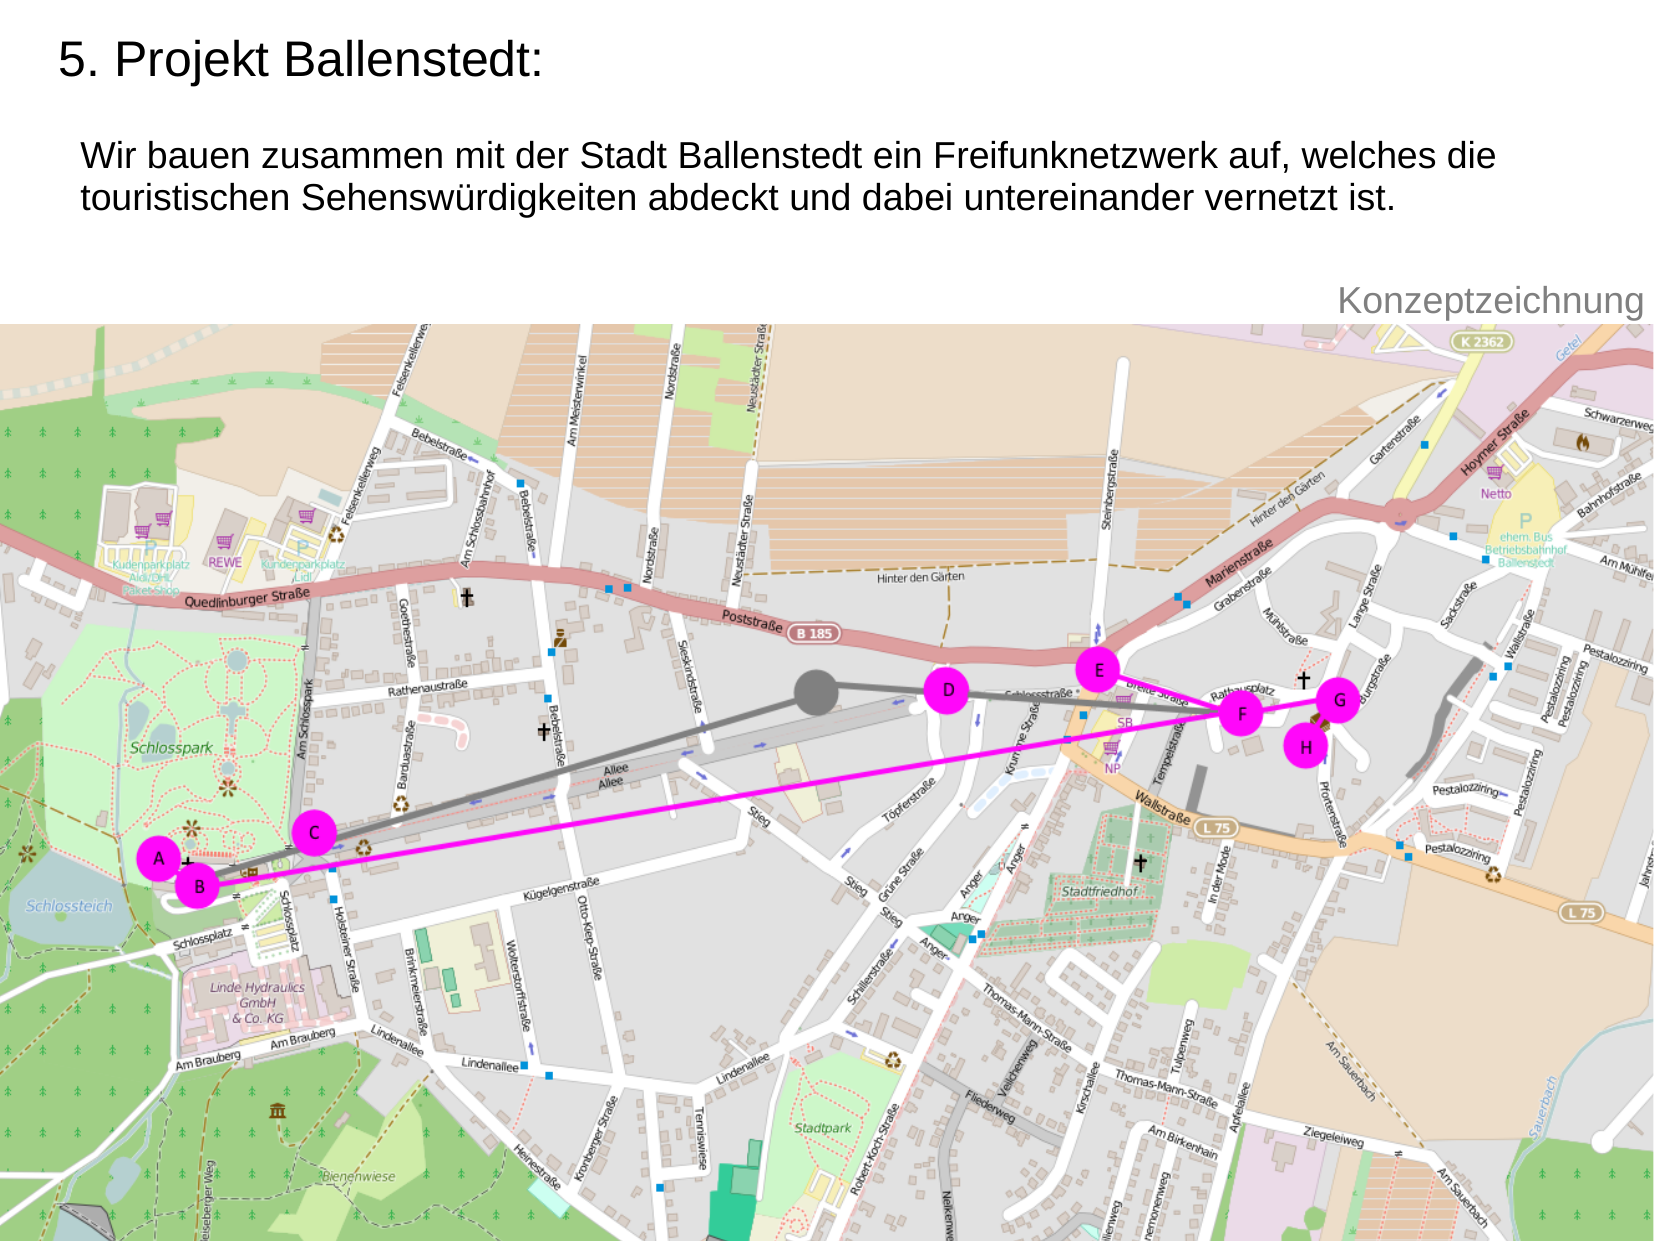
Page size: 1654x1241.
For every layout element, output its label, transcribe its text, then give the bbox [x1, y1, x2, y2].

picture [0, 324, 1654, 1241]
subtitle 5. Projekt Ballenstedt: [59, 0, 680, 119]
text_box Wir bauen zusammen mit der Stadt Ballenstedt ein Freifunknetzwerk auf, welches die touristischen Sehenswürdigkeiten abdeckt und dabei untereinander vernetzt ist. [65, 126, 1654, 310]
text_box Konzeptzeichnung [1322, 271, 1654, 371]
